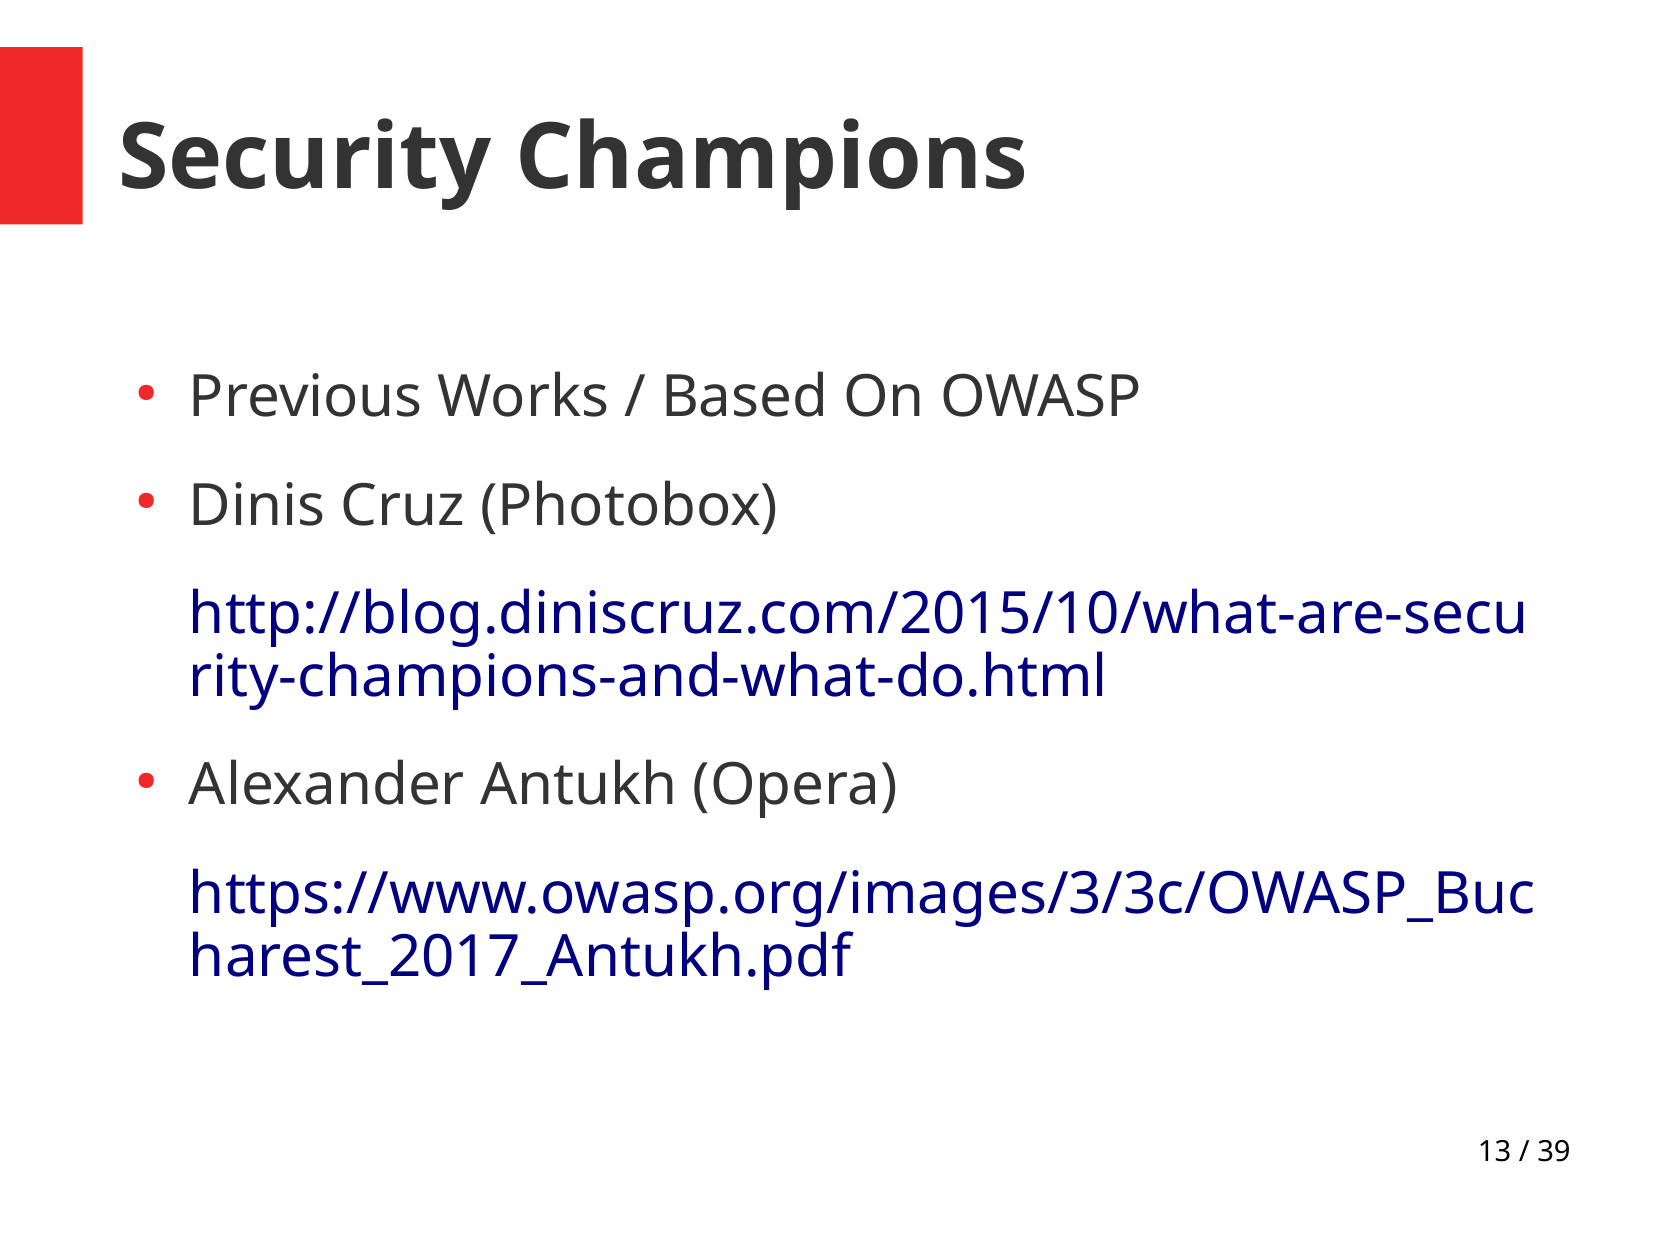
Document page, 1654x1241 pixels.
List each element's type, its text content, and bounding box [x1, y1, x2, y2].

title Security Champions [118, 49, 1571, 257]
list Previous Works / Based On OWASP Dinis Cruz (Photobox) http://blog.diniscruz.com/2015/10/what-are-security-champions-and-what-do.html Alexander Antukh (Opera) https://www.owasp.org/images/3/3c/OWASP_Bucharest_2017_Antukh.pdf [118, 354, 1536, 1074]
